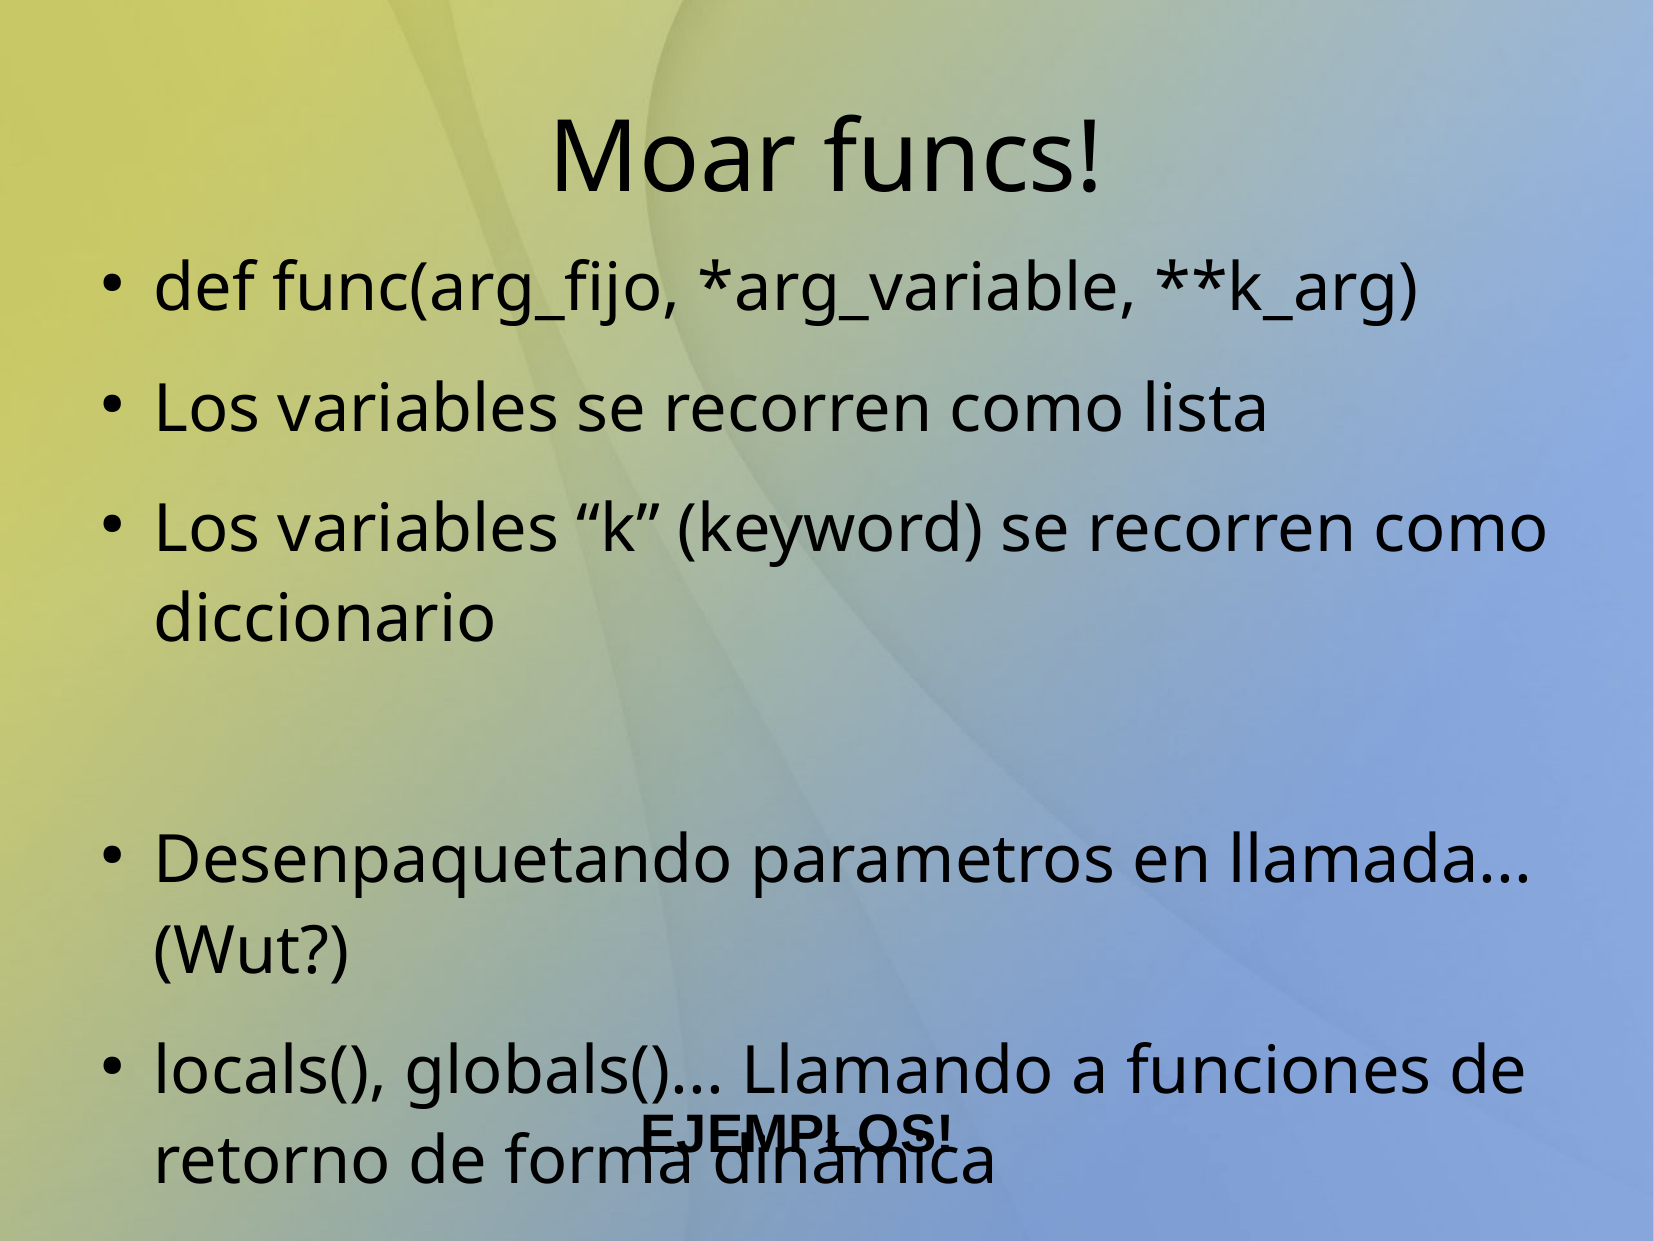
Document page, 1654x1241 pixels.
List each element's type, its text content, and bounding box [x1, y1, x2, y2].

picture [0, 0, 1654, 1241]
list def func(arg_fijo, *arg_variable, **k_arg) Los variables se recorren como lista Los variables “k” (keyword) se recorren como diccionario Desenpaquetando parametros en llamada... (Wut?) locals(), globals()... Llamando a funciones de retorno de forma dinámica [82, 239, 1571, 1087]
text_box EJEMPLOS! [625, 1096, 993, 1182]
title Moar funcs! [82, 49, 1571, 239]
